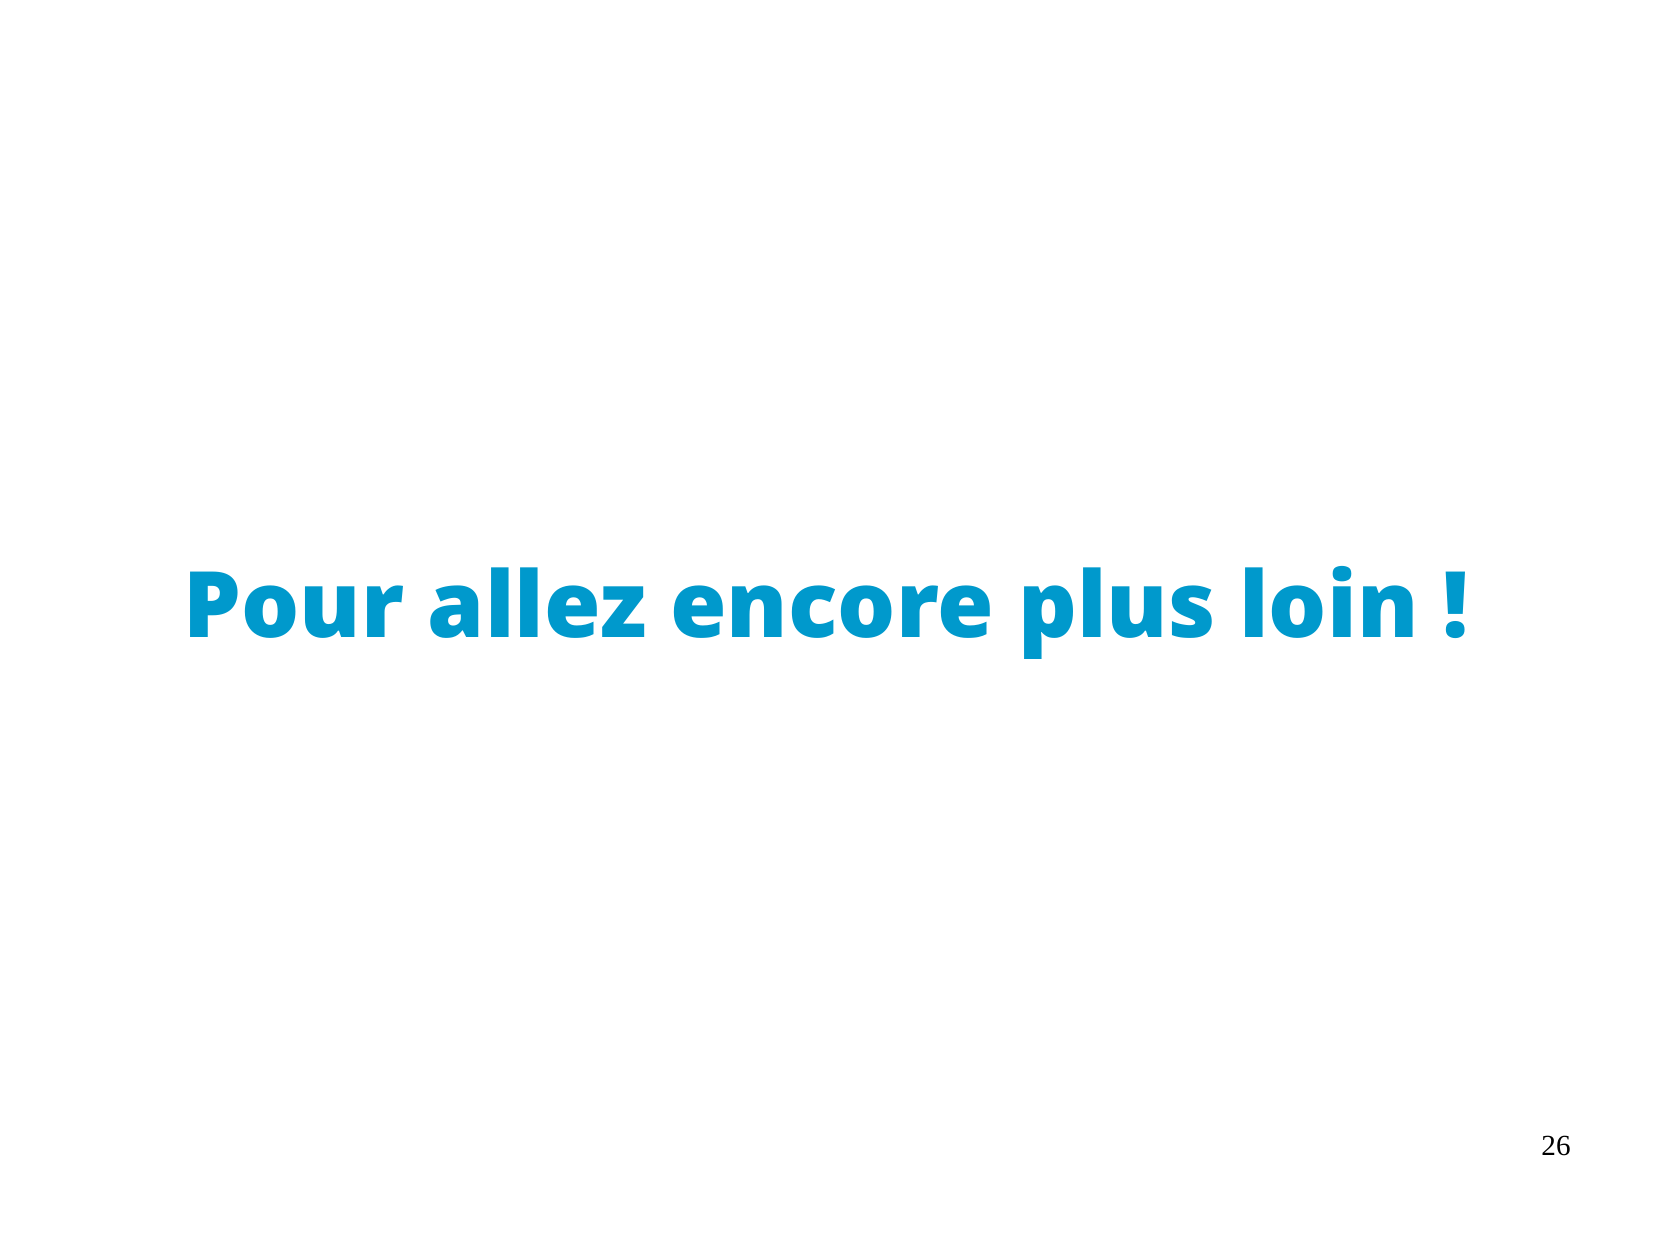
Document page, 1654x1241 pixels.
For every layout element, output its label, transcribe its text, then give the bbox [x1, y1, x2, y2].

title Pour allez encore plus loin ! [82, 49, 1571, 1156]
